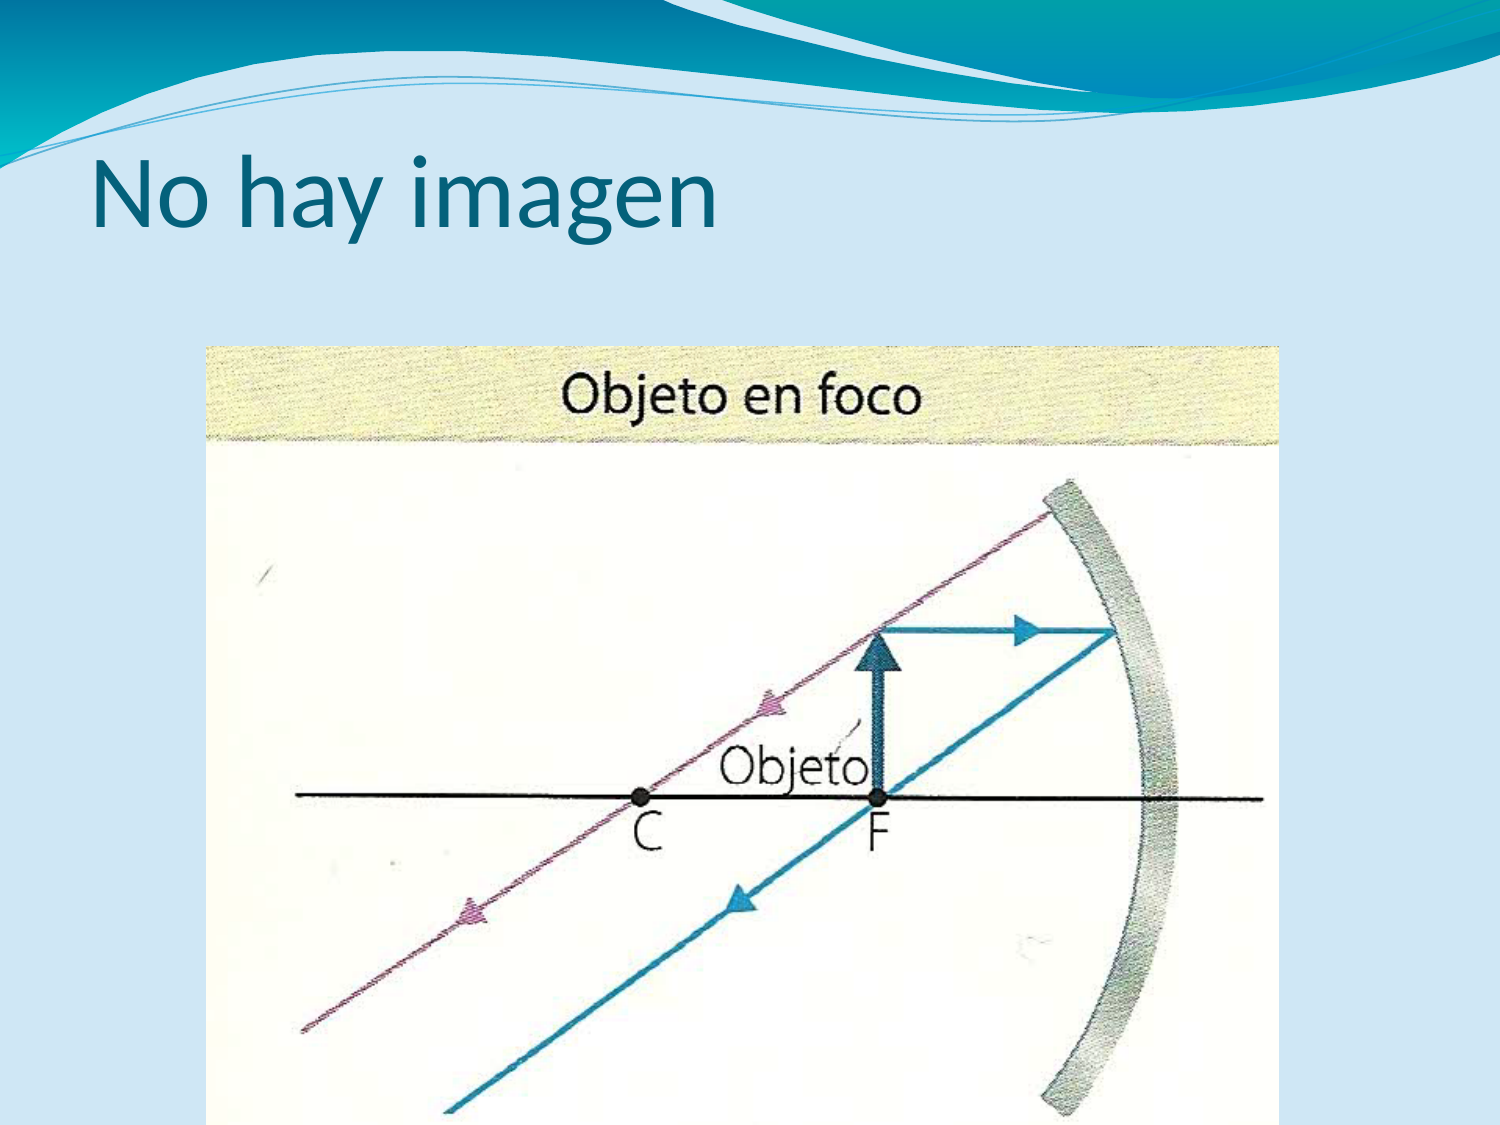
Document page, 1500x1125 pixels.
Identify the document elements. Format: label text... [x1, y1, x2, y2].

picture [206, 346, 1279, 1125]
title No hay imagen [75, 115, 1438, 303]
